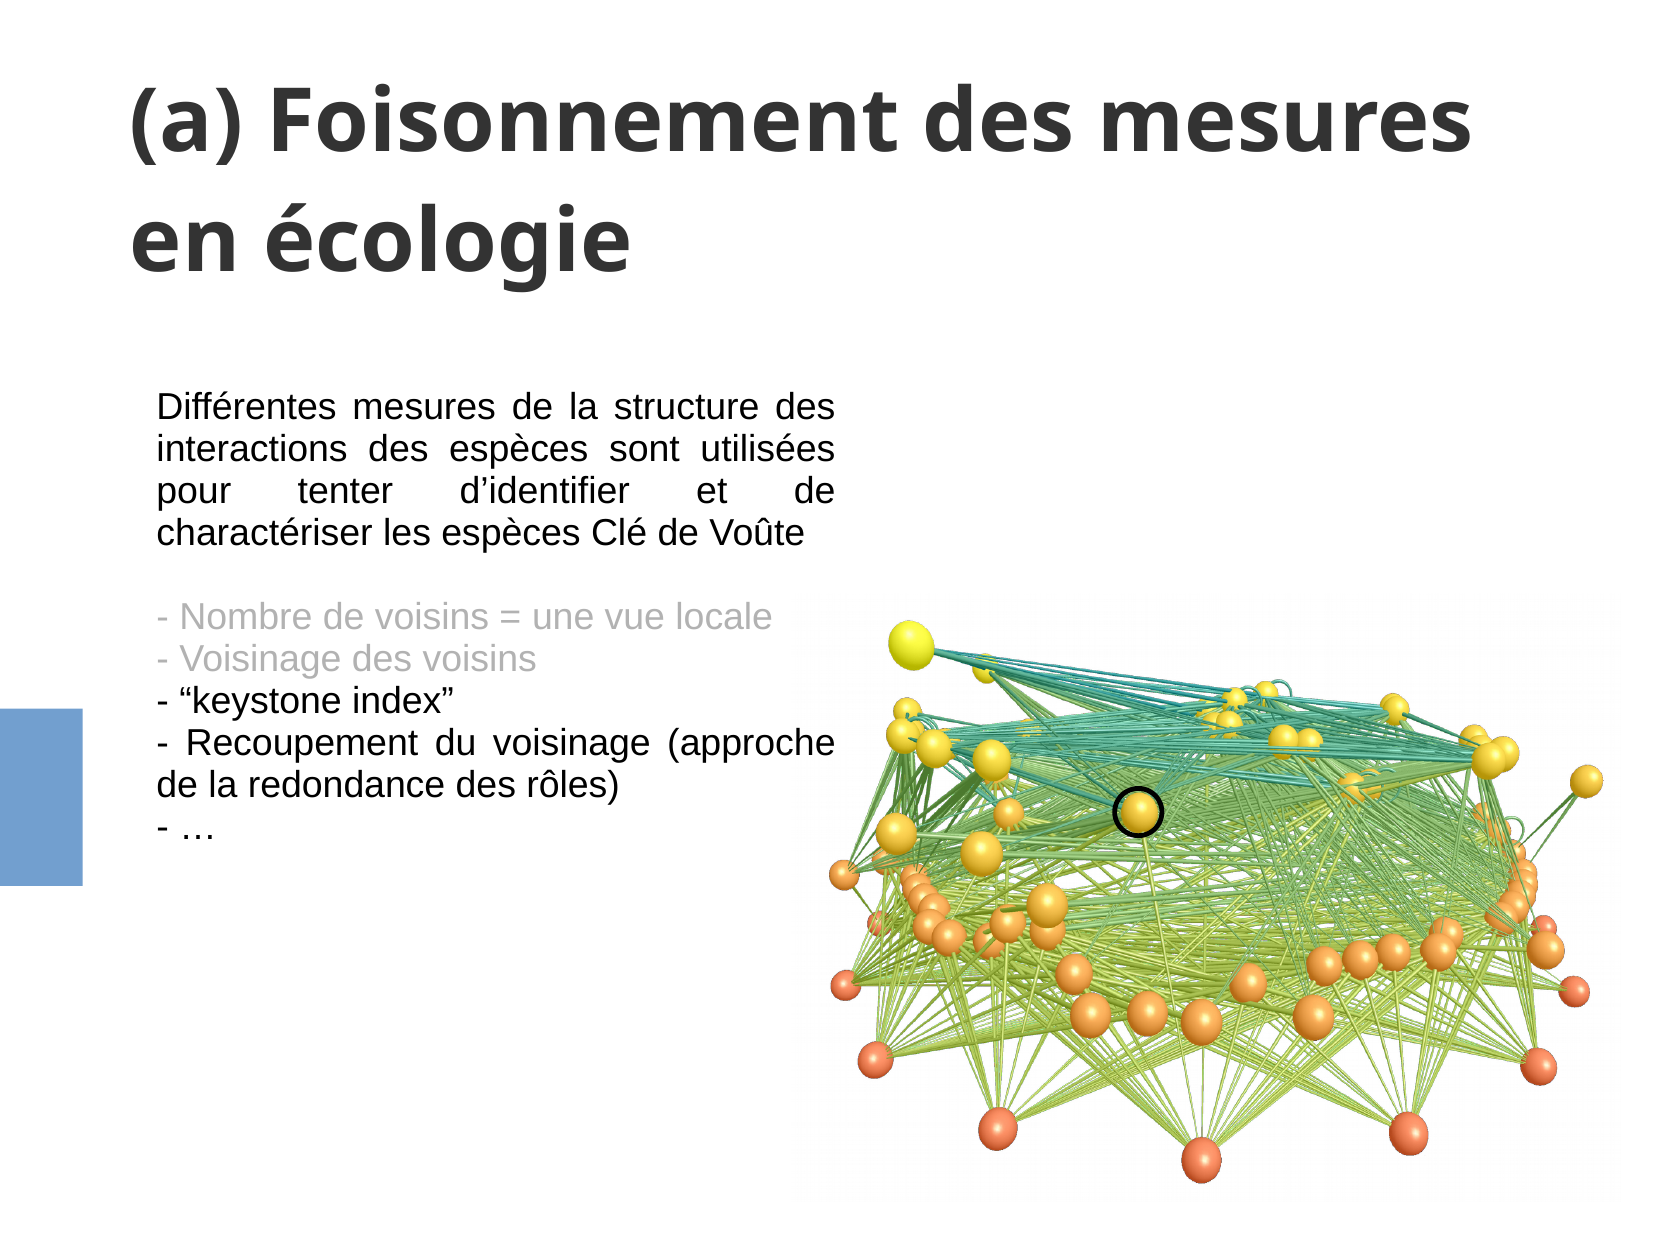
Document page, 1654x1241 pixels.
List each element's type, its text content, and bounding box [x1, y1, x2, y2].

title (a) Foisonnement des mesures en écologie [129, 59, 1536, 296]
text_box Différentes mesures de la structure des interactions des espèces sont utilisées pour tenter d’identifier et de charactériser les espèces Clé de Voûte - Nombre de voisins = une vue locale - Voisinage des voisins - “keystone index” - Recoupement du voisinage (approche de la redondance des rôles) - … [141, 377, 851, 1149]
picture [791, 593, 1621, 1202]
